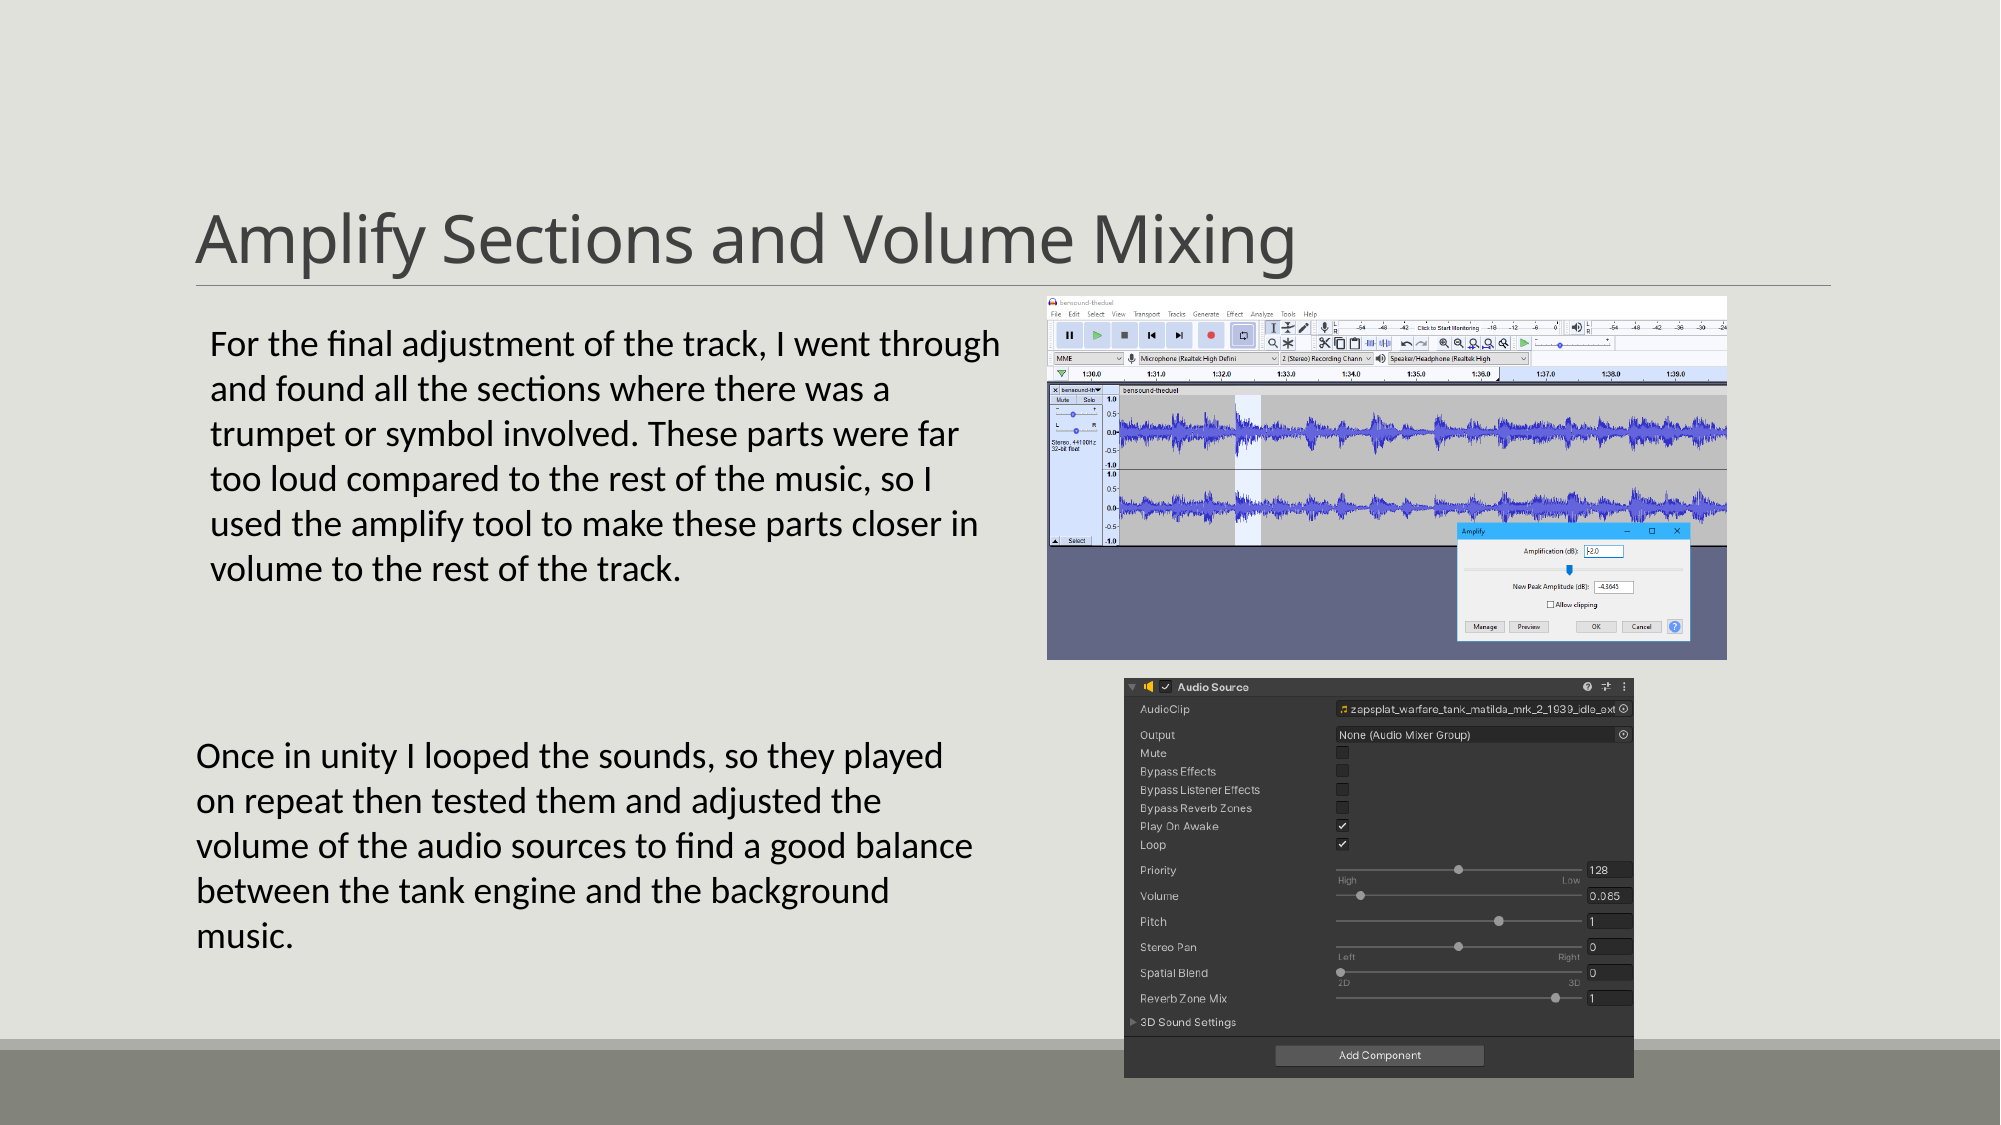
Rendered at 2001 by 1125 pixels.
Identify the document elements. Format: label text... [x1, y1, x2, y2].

text_box For the final adjustment of the track, I went through and found all the sections where there was a trumpet or symbol involved. These parts were far too loud compared to the rest of the music, so I used the amplify tool to make these parts closer in volume to the rest of the track. [195, 311, 1019, 599]
text_box Once in unity I looped the sounds, so they played on repeat then tested them and adjusted the volume of the audio sources to find a good balance between the tank engine and the background music. [181, 723, 1006, 967]
title Amplify Sections and Volume Mixing [180, 47, 1831, 286]
picture [1124, 678, 1634, 1078]
picture [1047, 296, 1727, 660]
